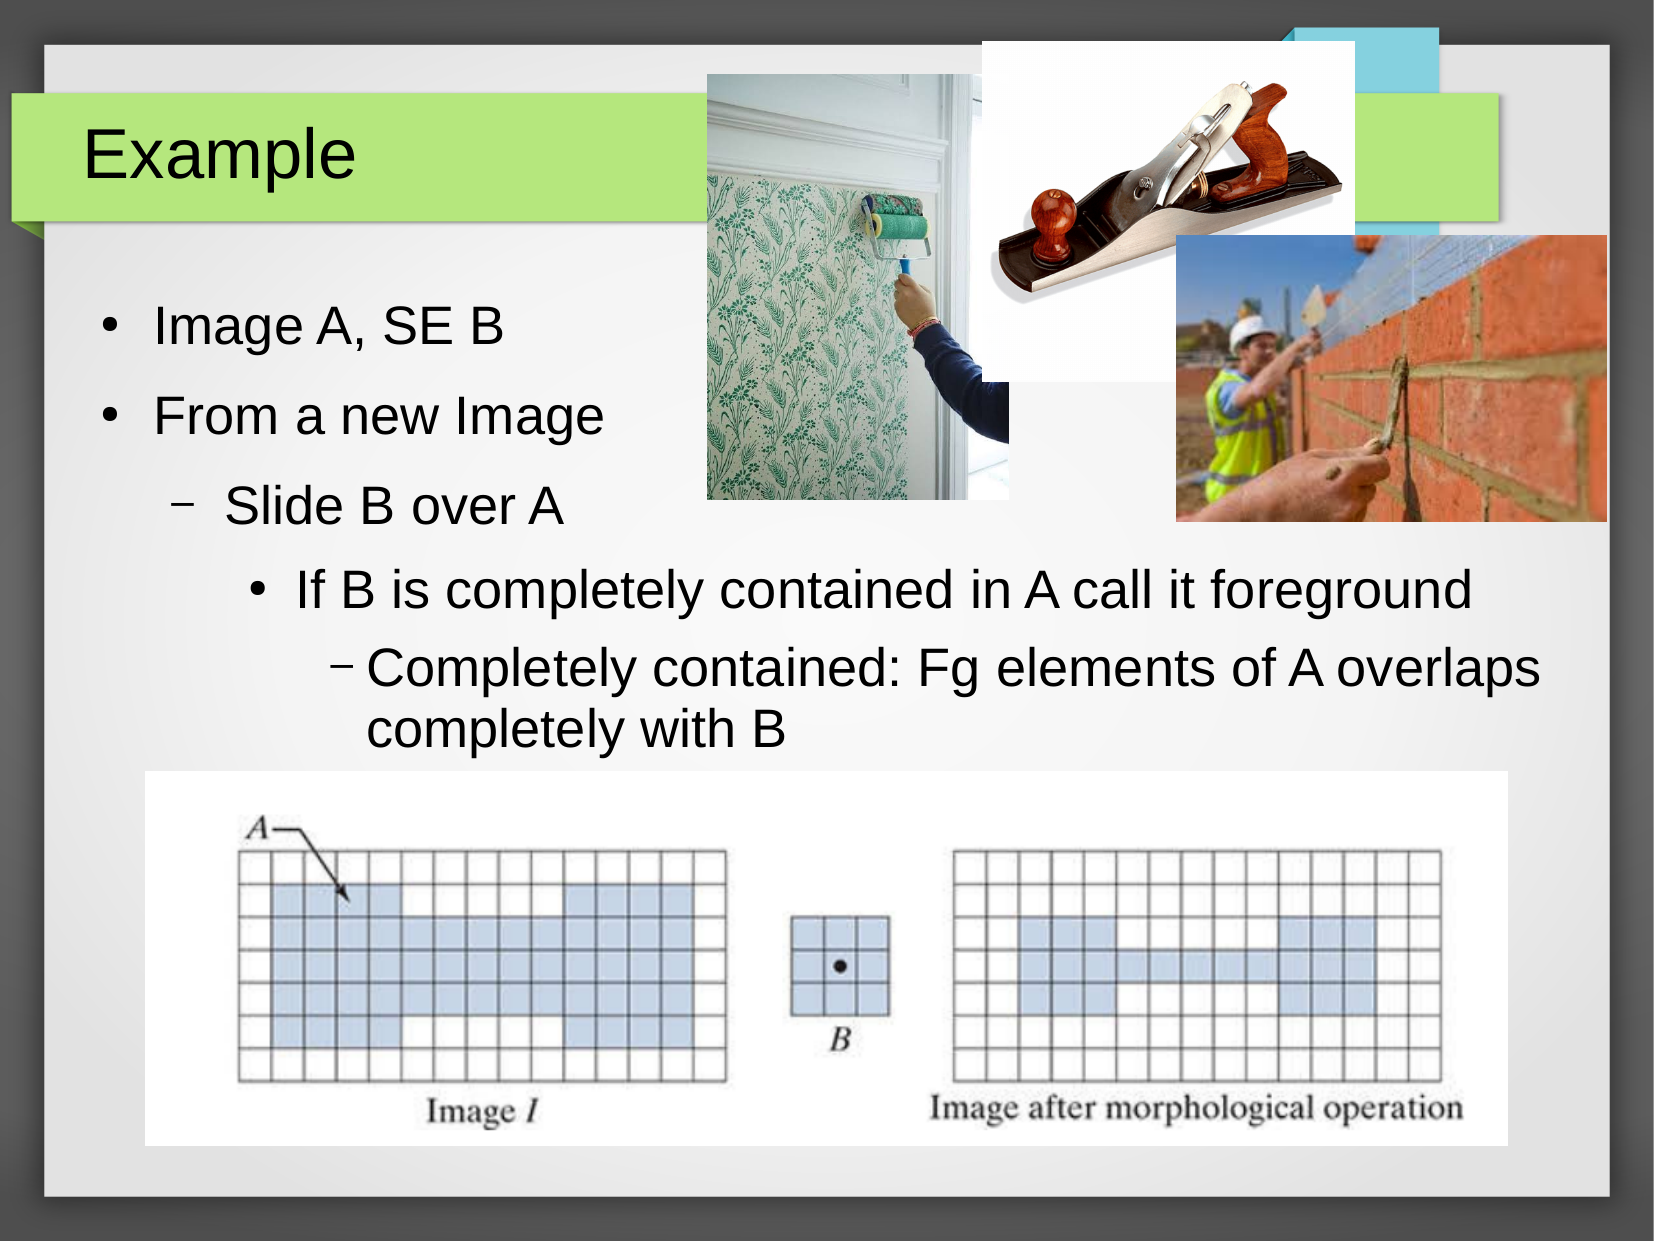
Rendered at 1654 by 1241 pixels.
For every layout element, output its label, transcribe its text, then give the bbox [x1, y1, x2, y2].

title Example [82, 94, 707, 213]
list Image A, SE B From a new Image Slide B over A If B is completely contained in A call it foreground Completely contained: Fg elements of A overlaps completely with B [82, 295, 1571, 1015]
picture [0, 0, 1654, 1241]
